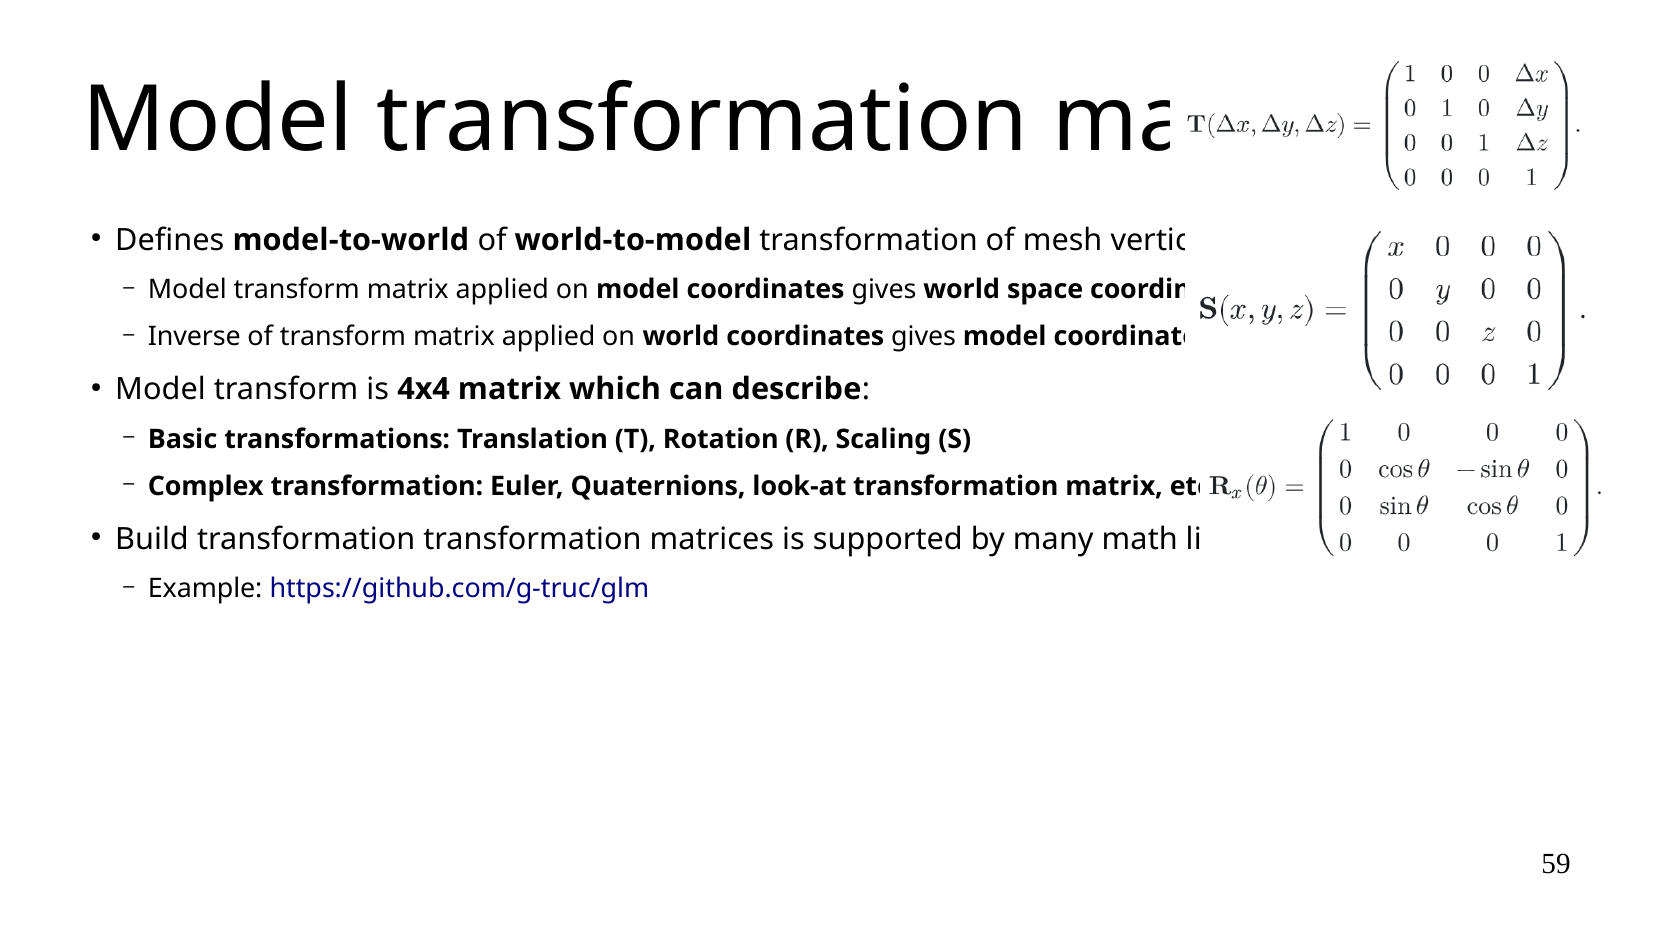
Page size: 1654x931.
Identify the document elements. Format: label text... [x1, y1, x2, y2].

title Model transformation matrix [82, 37, 1571, 193]
picture [1185, 217, 1617, 566]
picture [1170, 44, 1607, 208]
list Defines model-to-world of world-to-model transformation of mesh vertices Model transform matrix applied on model coordinates gives world space coordinates Inverse of transform matrix applied on world coordinates gives model coordinates Model transform is 4x4 matrix which can describe: Basic transformations: Translation (T), Rotation (R), Scaling (S) Complex transformation: Euler, Quaternions, look-at transformation matrix, etc. Build transformation transformation matrices is supported by many math libraries Example: https://github.com/g-truc/glm [82, 217, 1571, 616]
